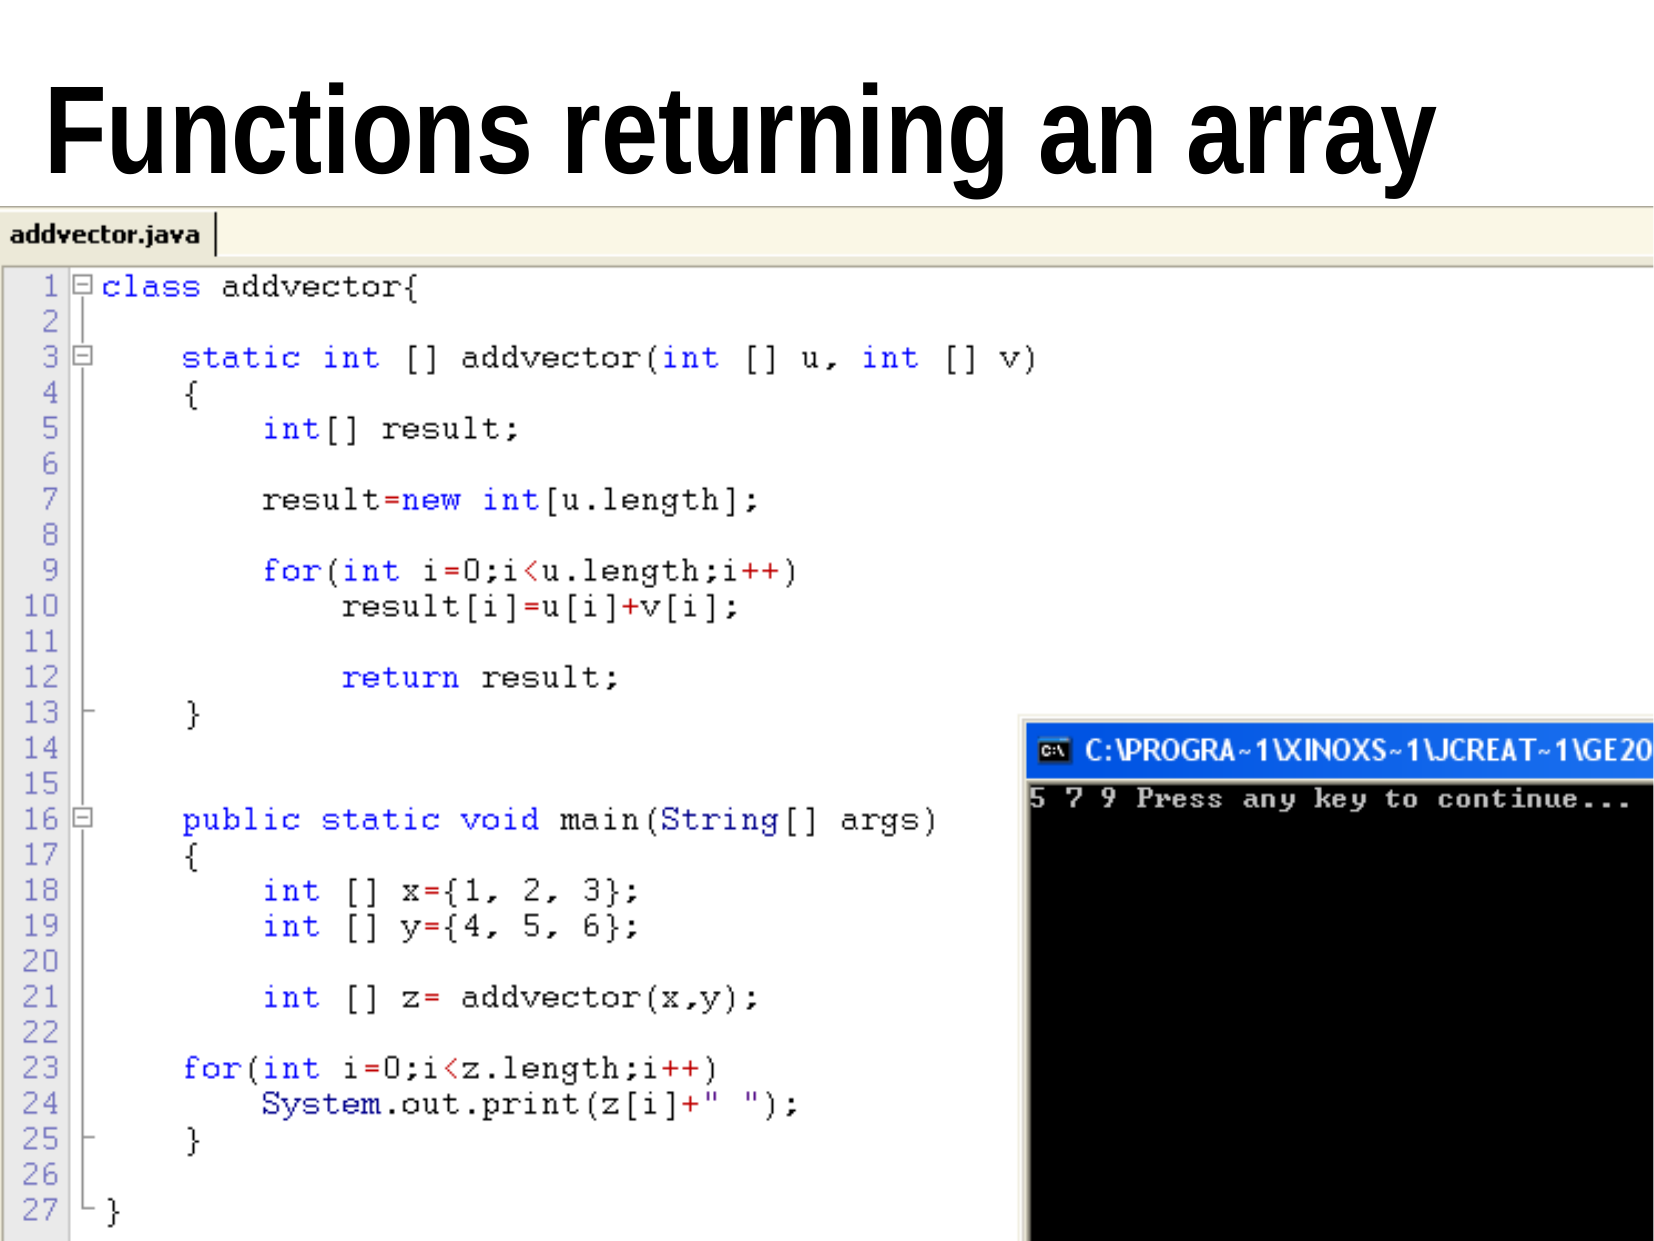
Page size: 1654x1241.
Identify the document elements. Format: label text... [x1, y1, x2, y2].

picture [0, 206, 1654, 1241]
text_box Functions returning an array [29, 49, 1453, 206]
